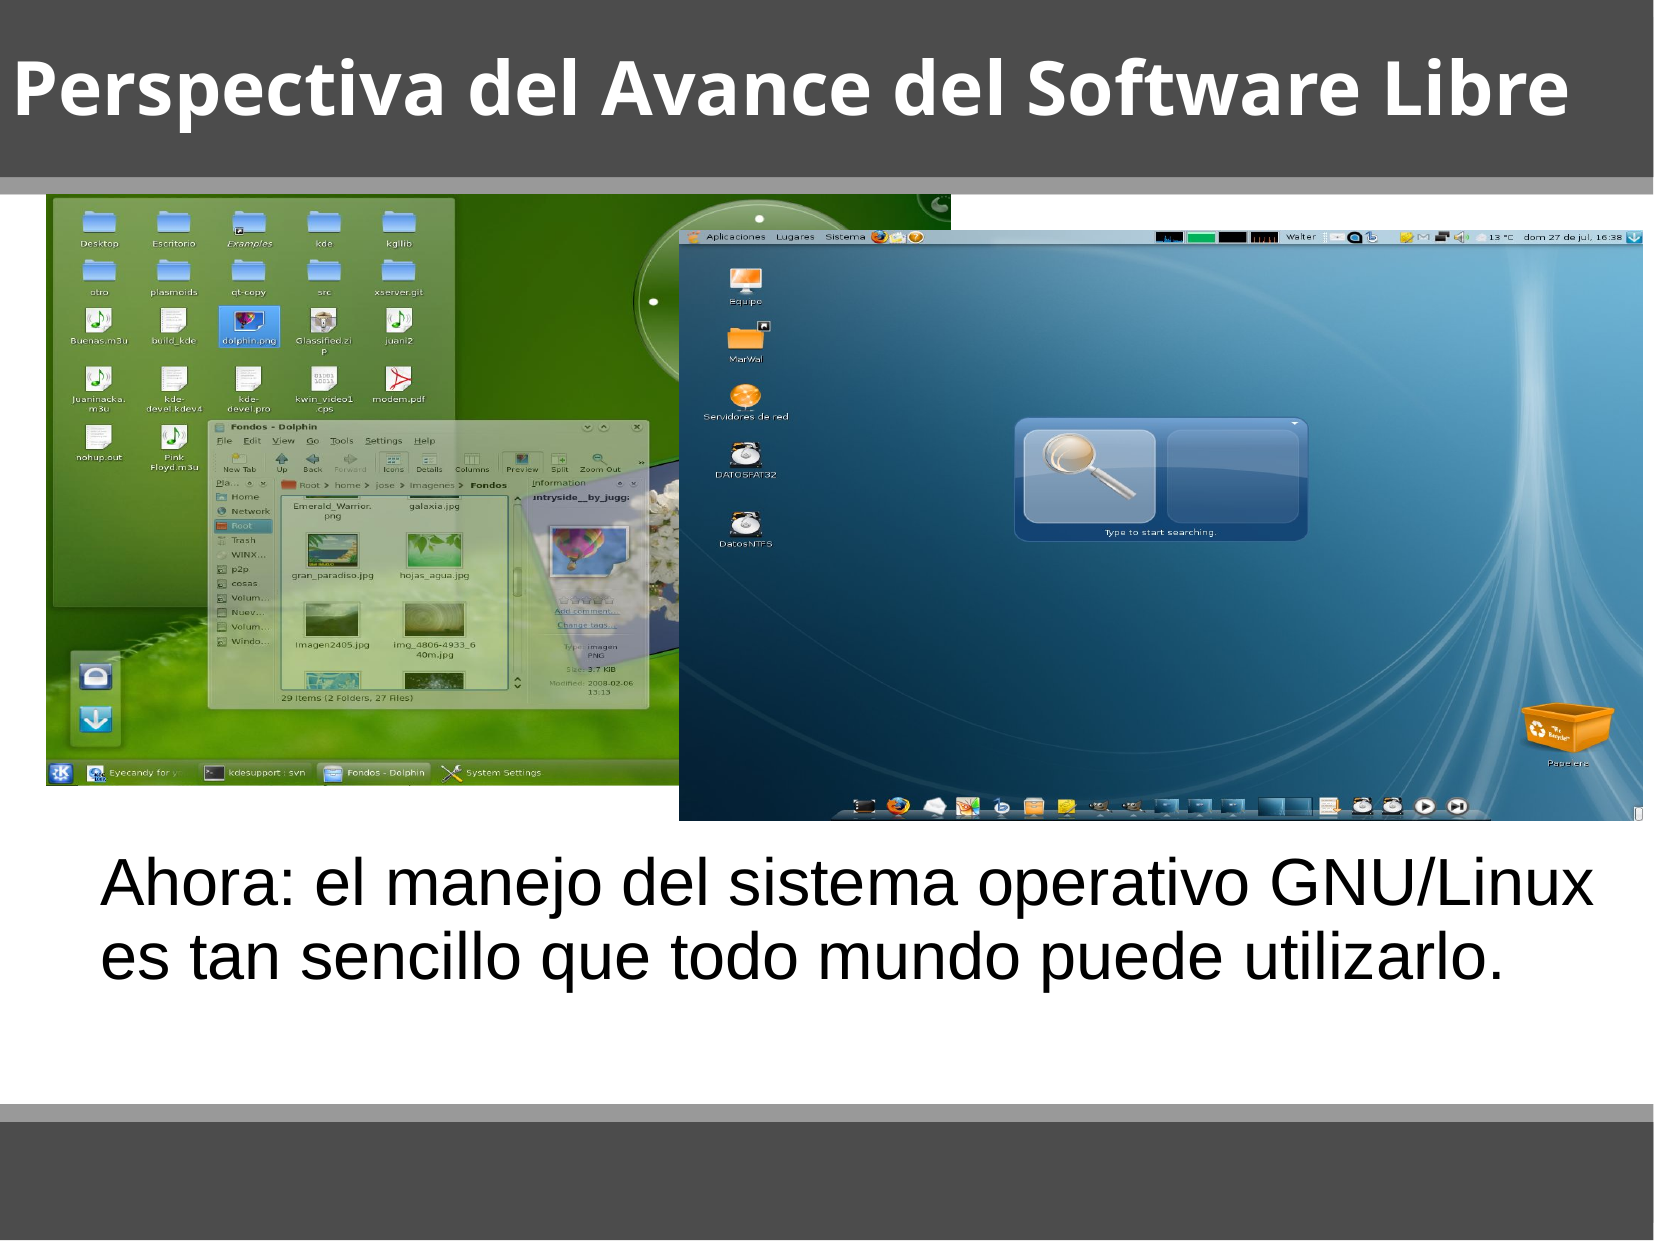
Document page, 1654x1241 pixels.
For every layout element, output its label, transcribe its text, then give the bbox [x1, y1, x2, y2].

title Perspectiva del Avance del Software Libre [11, 15, 1654, 158]
list Ahora: el manejo del sistema operativo GNU/Linux es tan sencillo que todo mundo puede utilizarlo. [29, 844, 1625, 1028]
picture [46, 194, 1643, 821]
